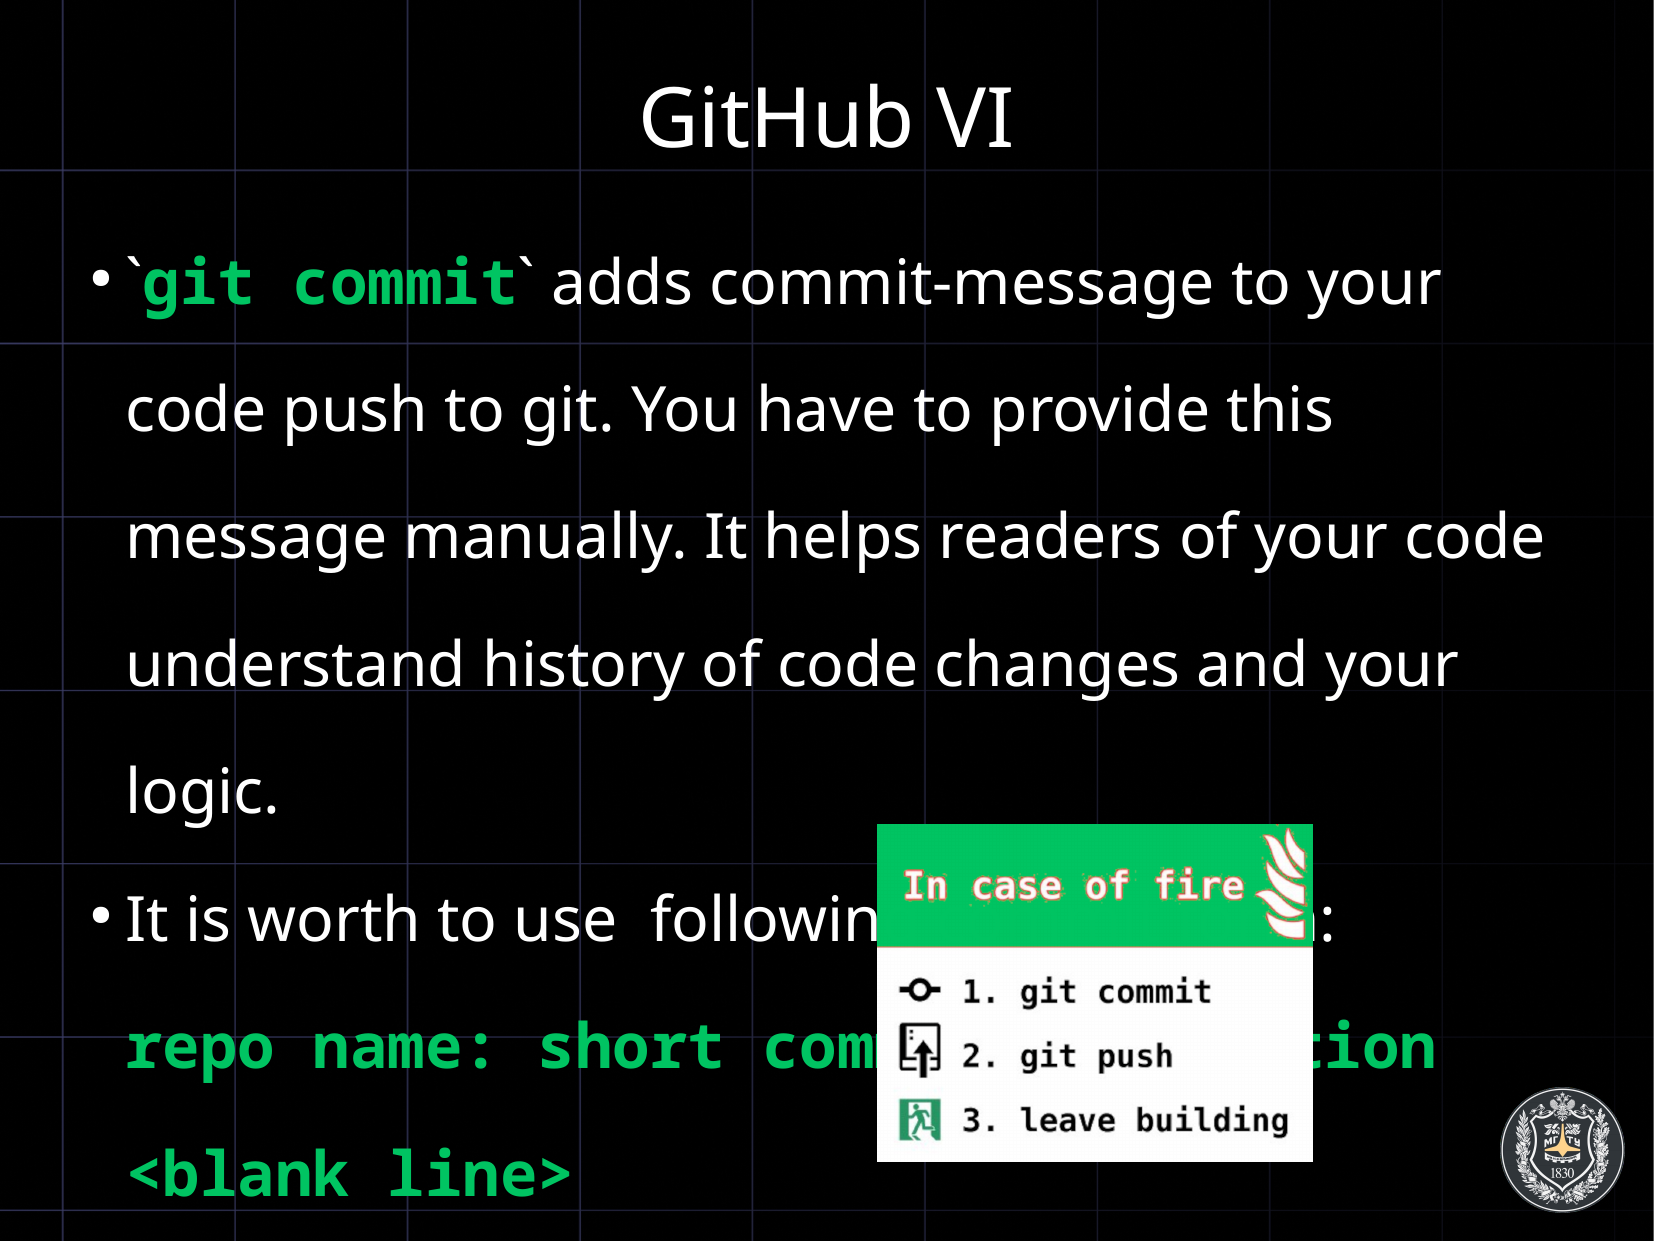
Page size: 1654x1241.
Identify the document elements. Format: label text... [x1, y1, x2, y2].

text_box `git commit` adds commit-message to your code push to git. You have to provide this message manually. It helps readers of your code understand history of code changes and your logic. It is worth to use following commit form: repo name: short commit description <blank line> * milestone 1 * ... * milestone N [75, 187, 1576, 1201]
picture [0, 0, 1654, 1241]
title GitHub VI [82, 37, 1571, 187]
